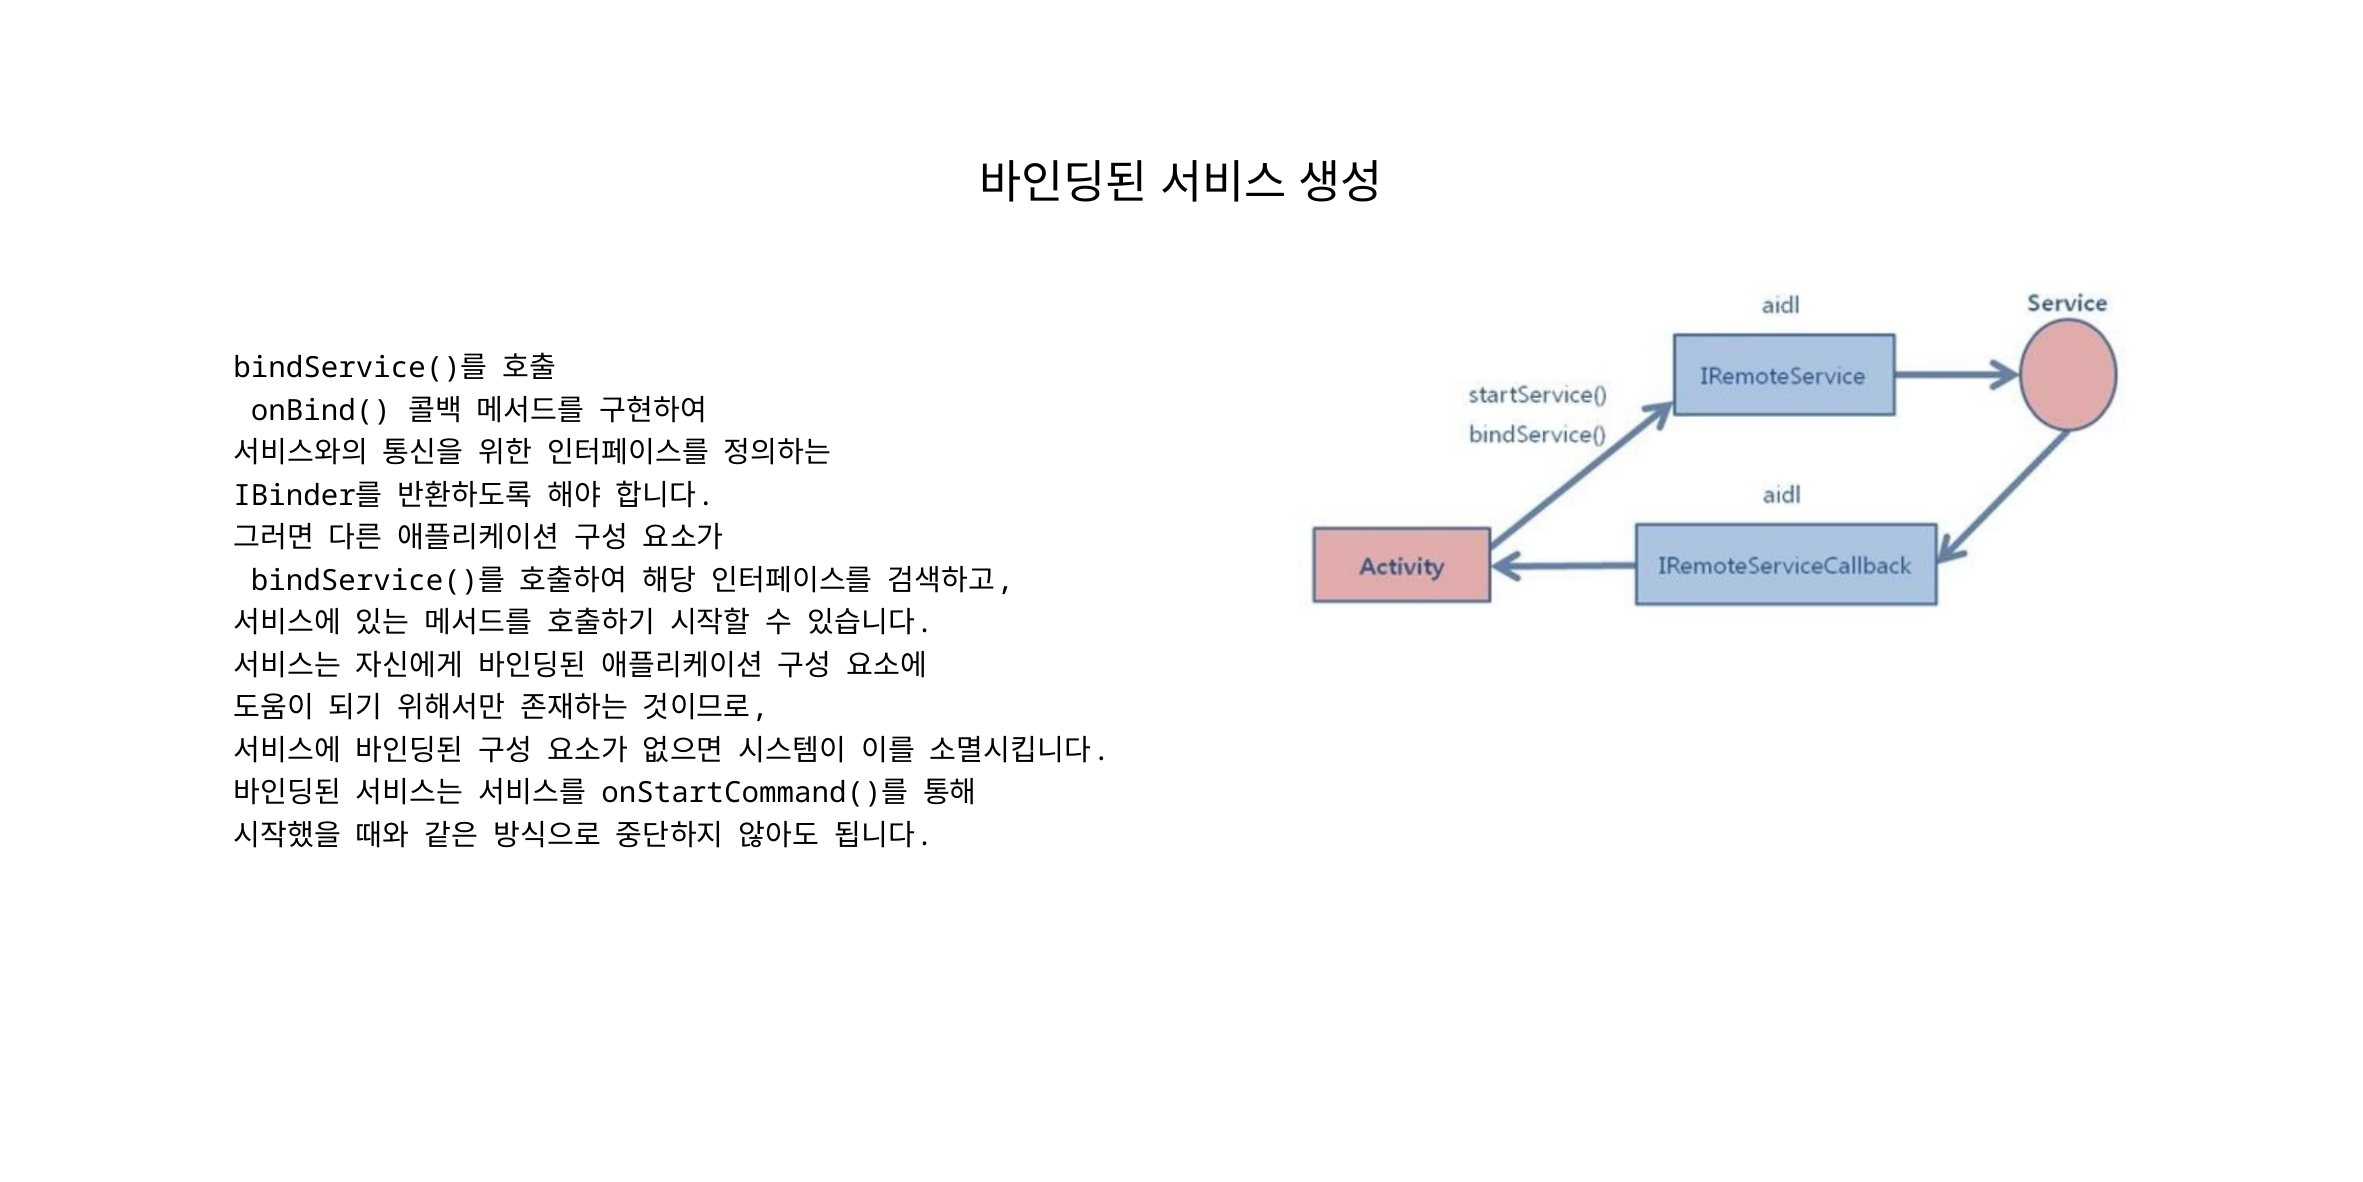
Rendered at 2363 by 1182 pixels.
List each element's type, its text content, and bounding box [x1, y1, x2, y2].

title 바인딩된 서비스 생성 [118, 47, 2245, 245]
text_box bindService()를 호출 onBind() 콜백 메서드를 구현하여 서비스와의 통신을 위한 인터페이스를 정의하는 IBinder를 반환하도록 해야 합니다. 그러면 다른 애플리케이션 구성 요소가 bindService()를 호출하여 해당 인터페이스를 검색하고, 서비스에 있는 메서드를 호출하기 시작할 수 있습니다. 서비스는 자신에게 바인딩된 애플리케이션 구성 요소에 도움이 되기 위해서만 존재하는 것이므로, 서비스에 바인딩된 구성 요소가 없으면 시스템이 이를 소멸시킵니다. 바인딩된 서비스는 서비스를 onStartCommand()를 통해 시작했을 때와 같은 방식으로 중단하지 않아도 됩니다. [218, 296, 1212, 692]
picture [1272, 262, 2145, 623]
